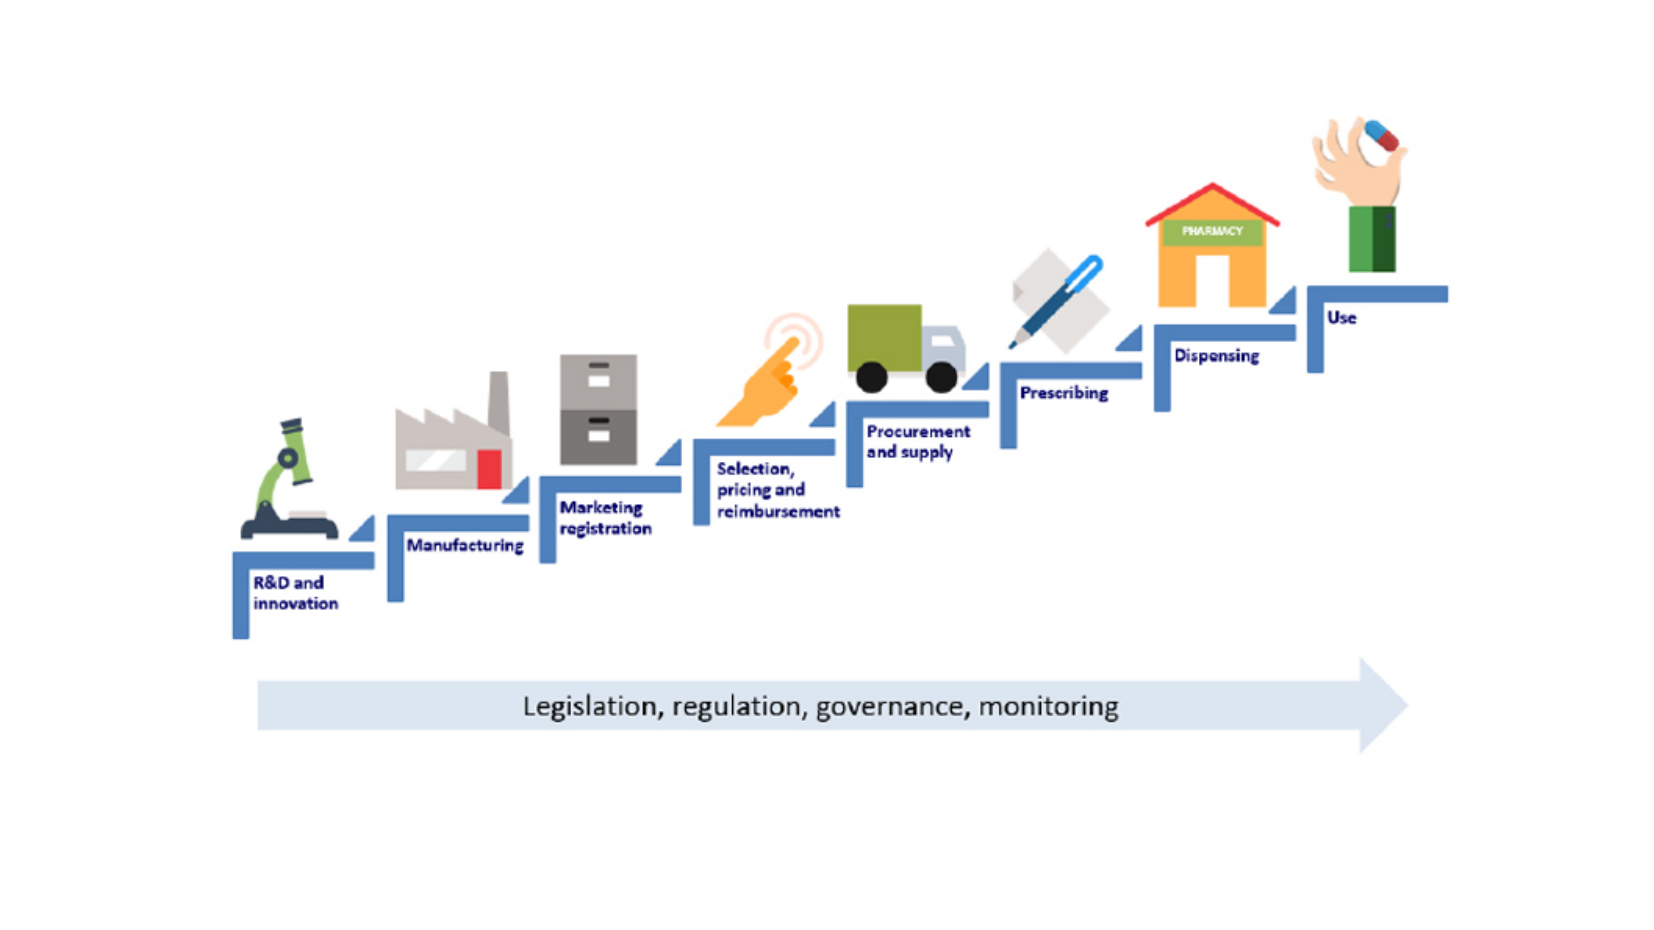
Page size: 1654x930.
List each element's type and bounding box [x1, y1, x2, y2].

picture [216, 104, 1467, 771]
